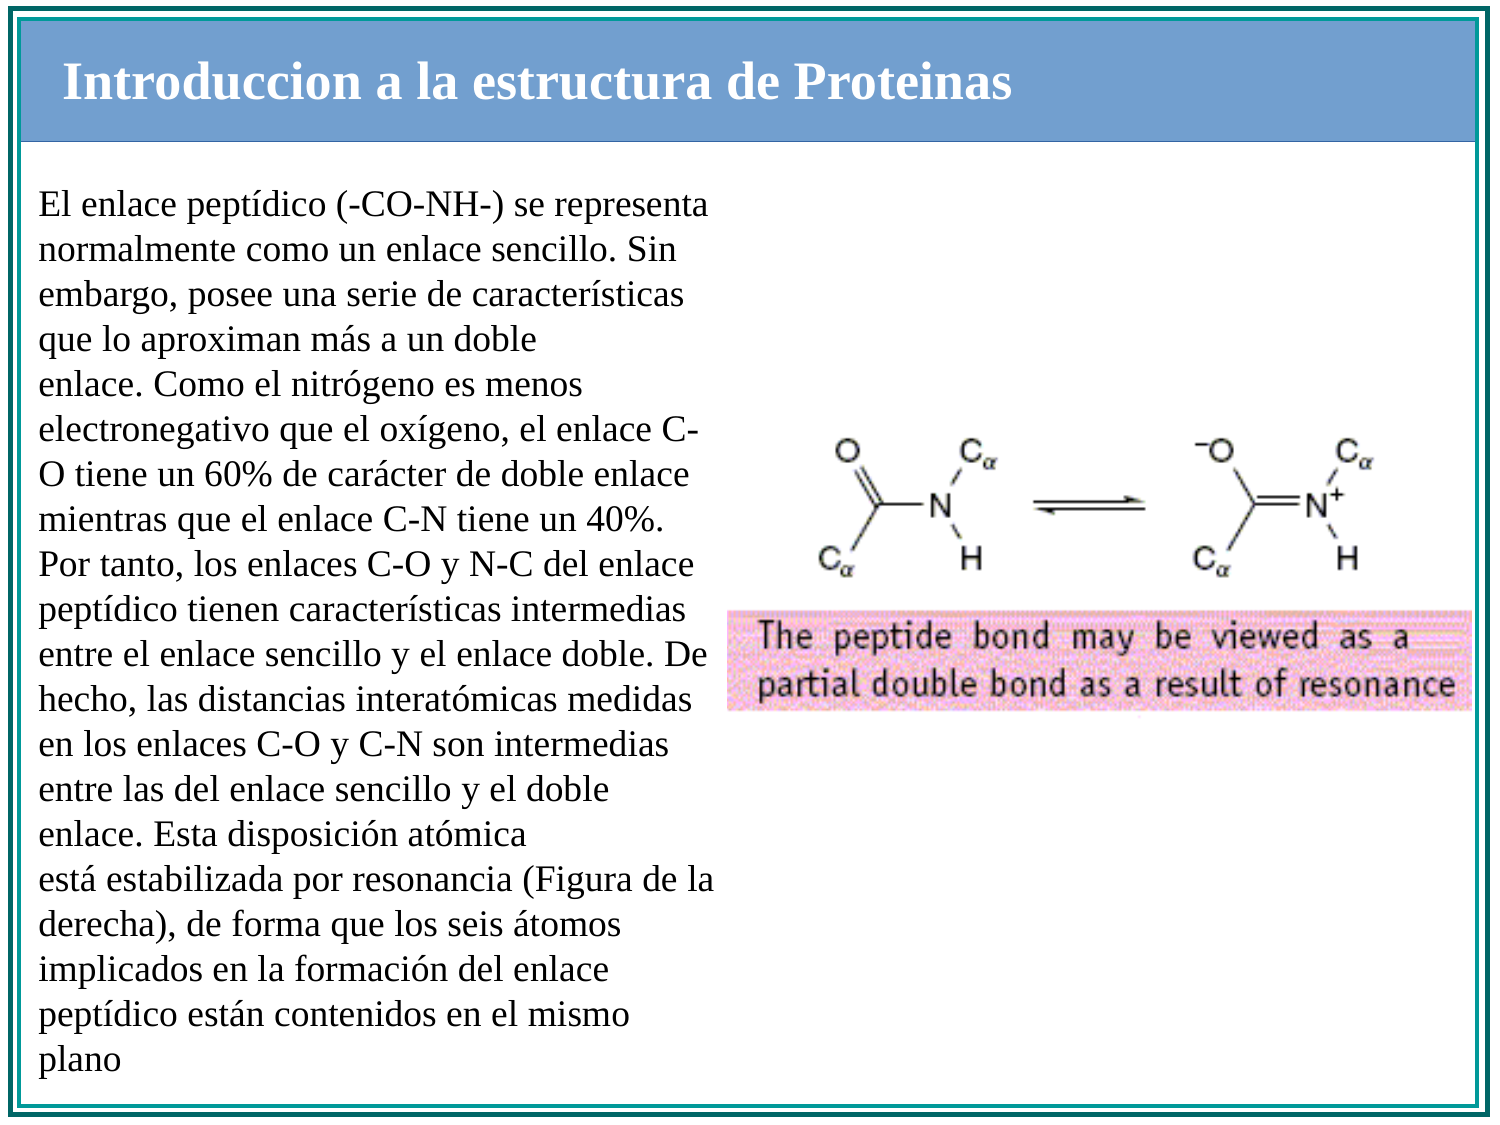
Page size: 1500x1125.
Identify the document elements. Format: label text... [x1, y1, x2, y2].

picture [727, 377, 1472, 733]
text_box [21, 21, 1475, 142]
text_box El enlace peptídico (-CO-NH-) se representa normalmente como un enlace sencillo. Sin embargo, posee una serie de características que lo aproximan más a un doble enlace. Como el nitrógeno es menos electronegativo que el oxígeno, el enlace C-O tiene un 60% de carácter de doble enlace mientras que el enlace C-N tiene un 40%. Por tanto, los enlaces C-O y N-C del enlace peptídico tienen características intermedias entre el enlace sencillo y el enlace doble. De hecho, las distancias interatómicas medidas en los enlaces C-O y C-N son intermedias entre las del enlace sencillo y el doble enlace. Esta disposición atómica está estabilizada por resonancia (Figura de la derecha), de forma que los seis átomos implicados en la formación del enlace peptídico están contenidos en el mismo plano [23, 171, 733, 1087]
text_box Introduccion a la estructura de Proteinas [47, 38, 1335, 142]
